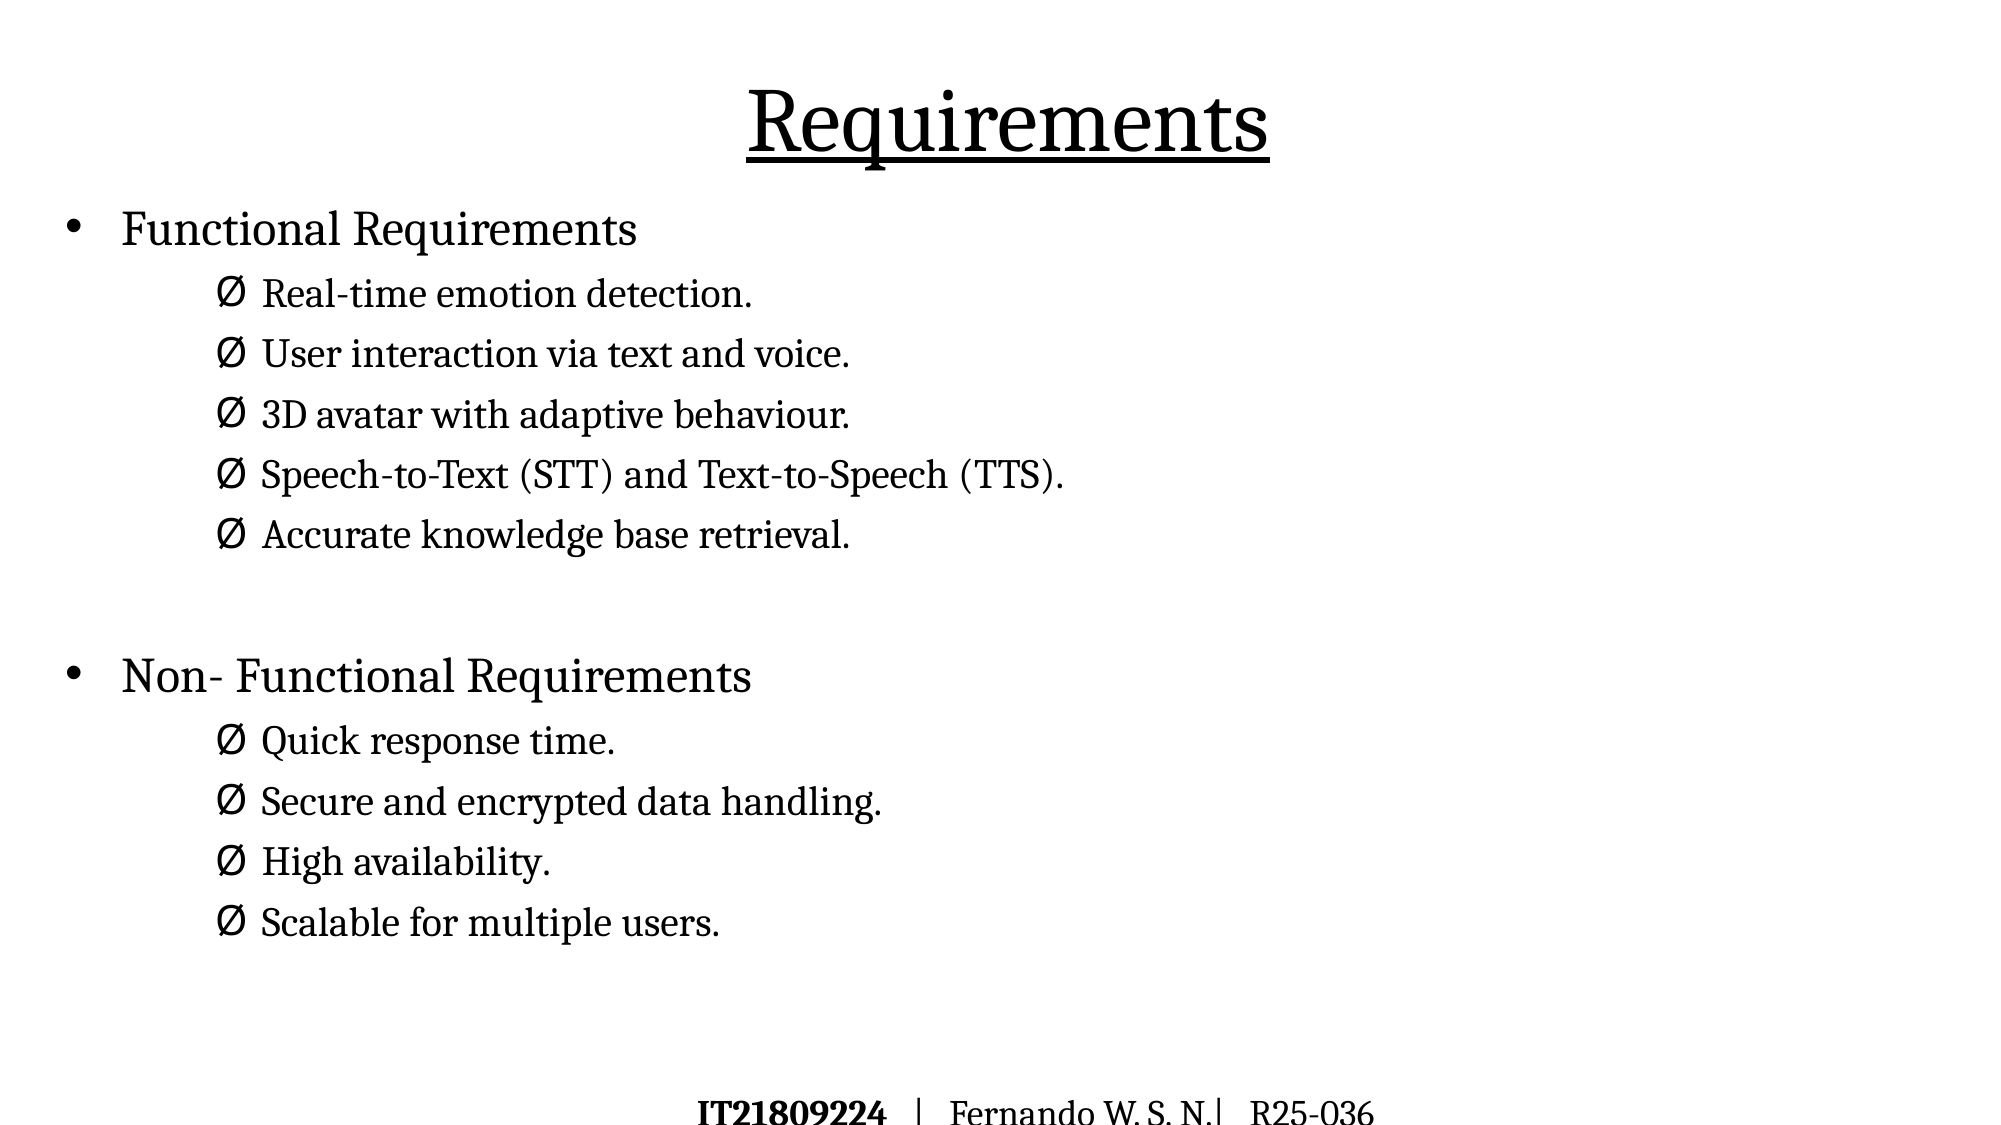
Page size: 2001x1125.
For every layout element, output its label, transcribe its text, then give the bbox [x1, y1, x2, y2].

title Requirements [50, 50, 1967, 180]
text_box IT21809224 | Fernando W. S. N.| R25-036 [682, 1081, 1800, 1125]
list Functional Requirements Real-time emotion detection. User interaction via text and voice. 3D avatar with adaptive behaviour. Speech-to-Text (STT) and Text-to-Speech (TTS). Accurate knowledge base retrieval. Non- Functional Requirements Quick response time. Secure and encrypted data handling. High availability. Scalable for multiple users. [50, 187, 1967, 1038]
